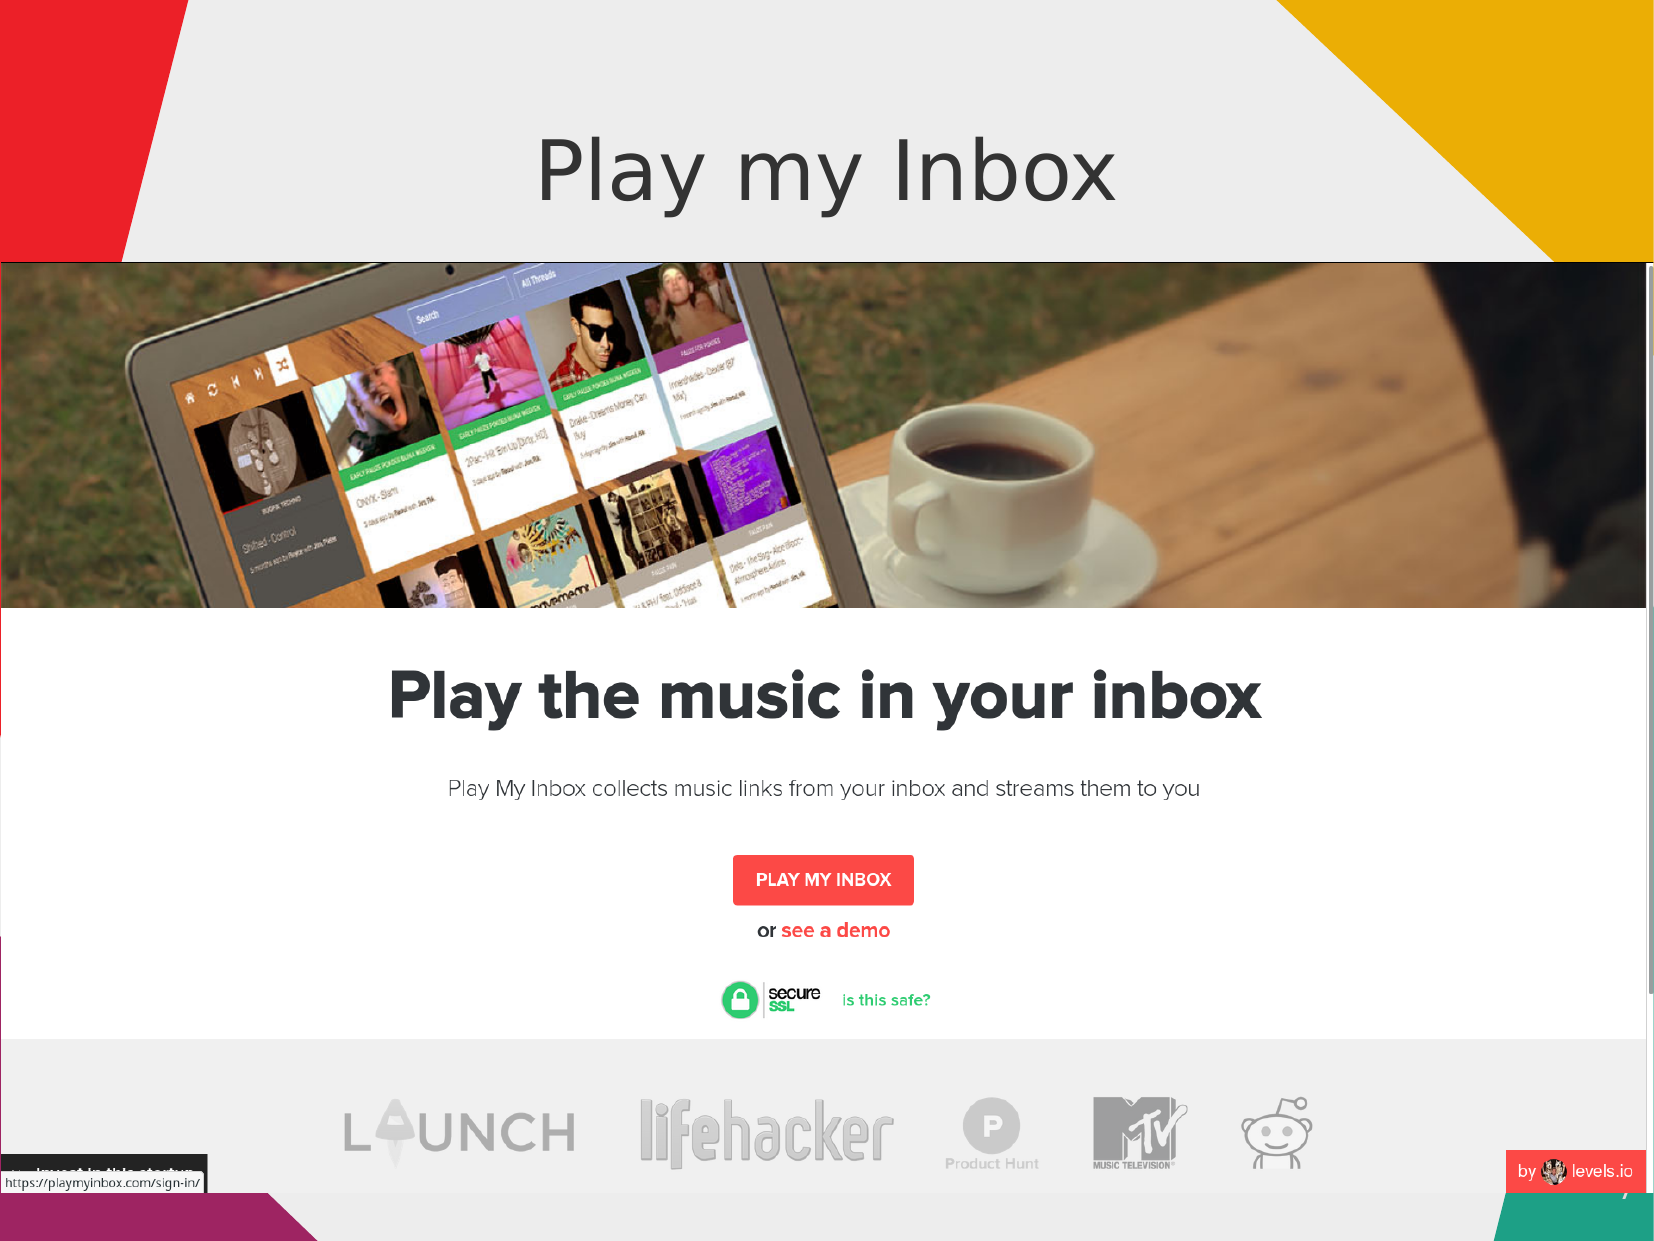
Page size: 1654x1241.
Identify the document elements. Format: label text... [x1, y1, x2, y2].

picture [1, 262, 1654, 1193]
title Play my Inbox [114, 73, 1539, 262]
